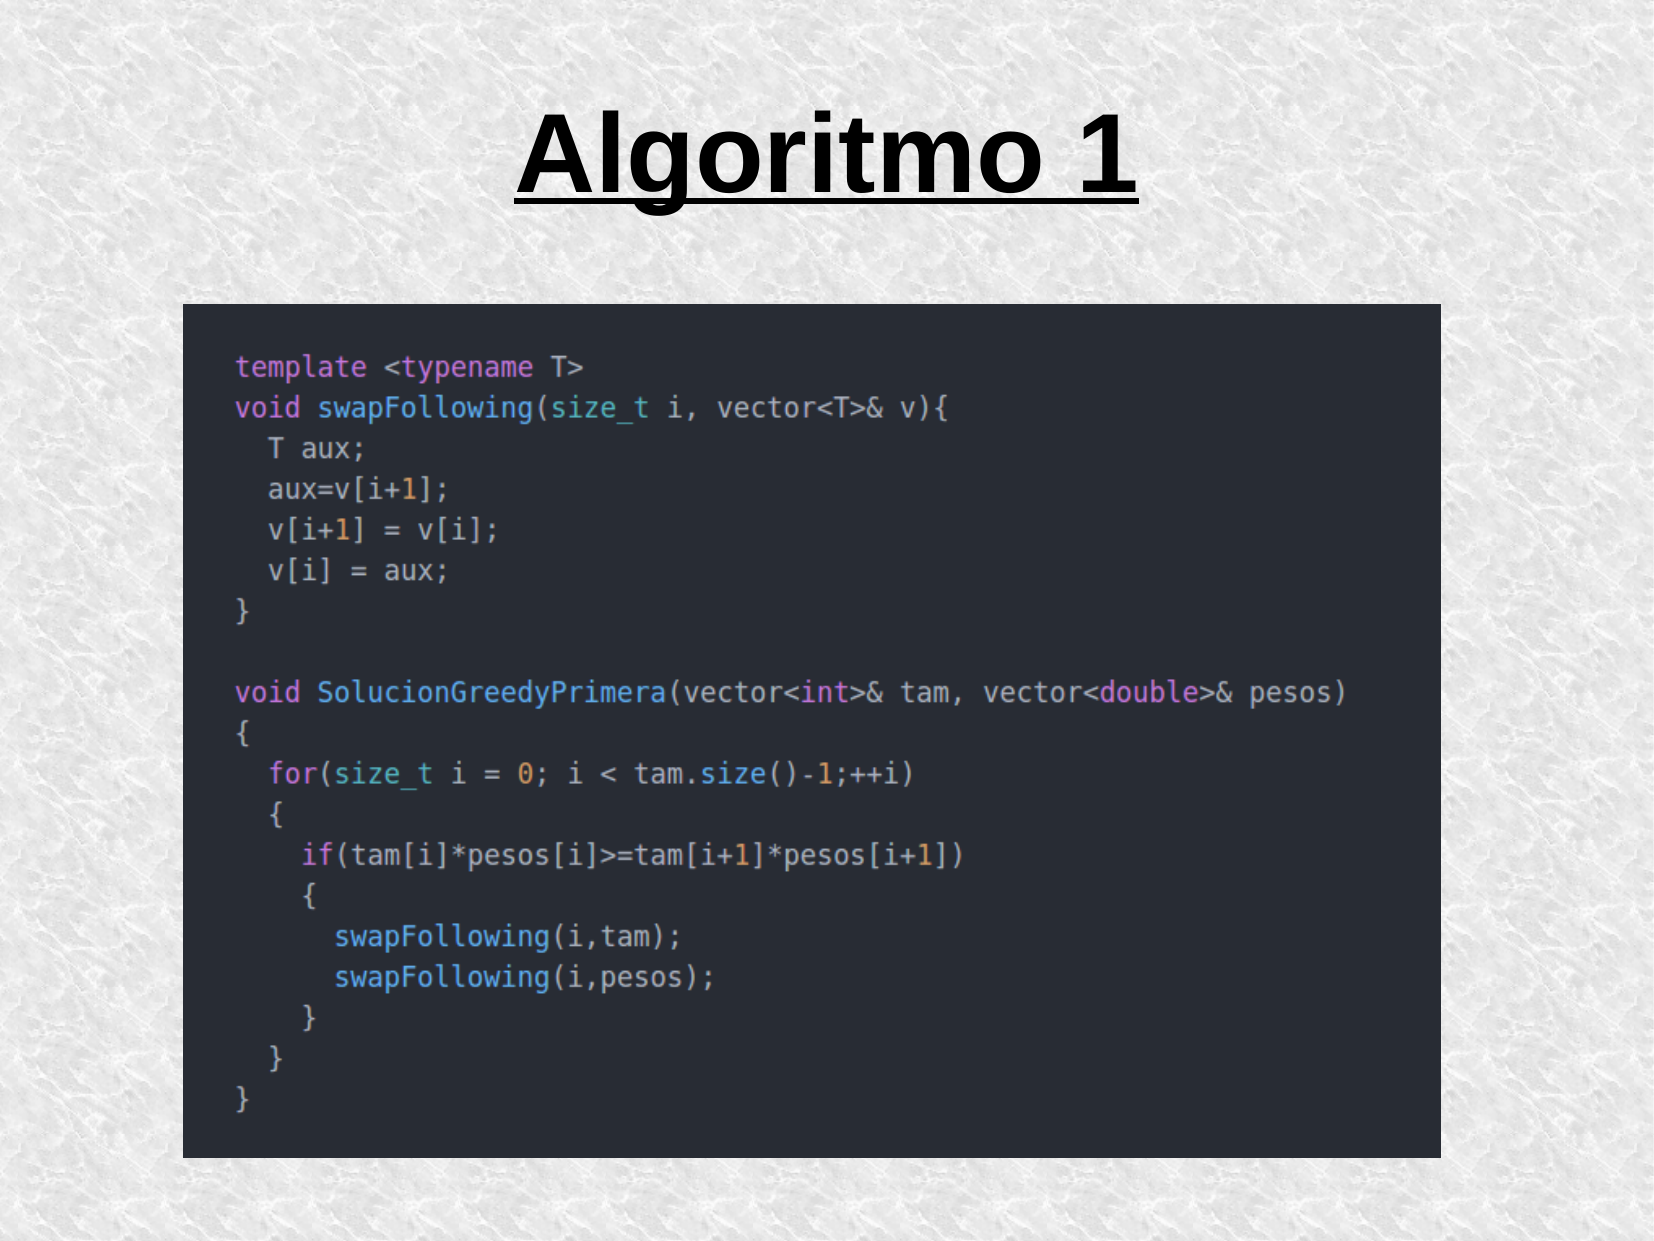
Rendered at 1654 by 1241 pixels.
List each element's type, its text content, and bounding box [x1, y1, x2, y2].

title Algoritmo 1 [82, 49, 1571, 257]
picture [0, 0, 1654, 1241]
